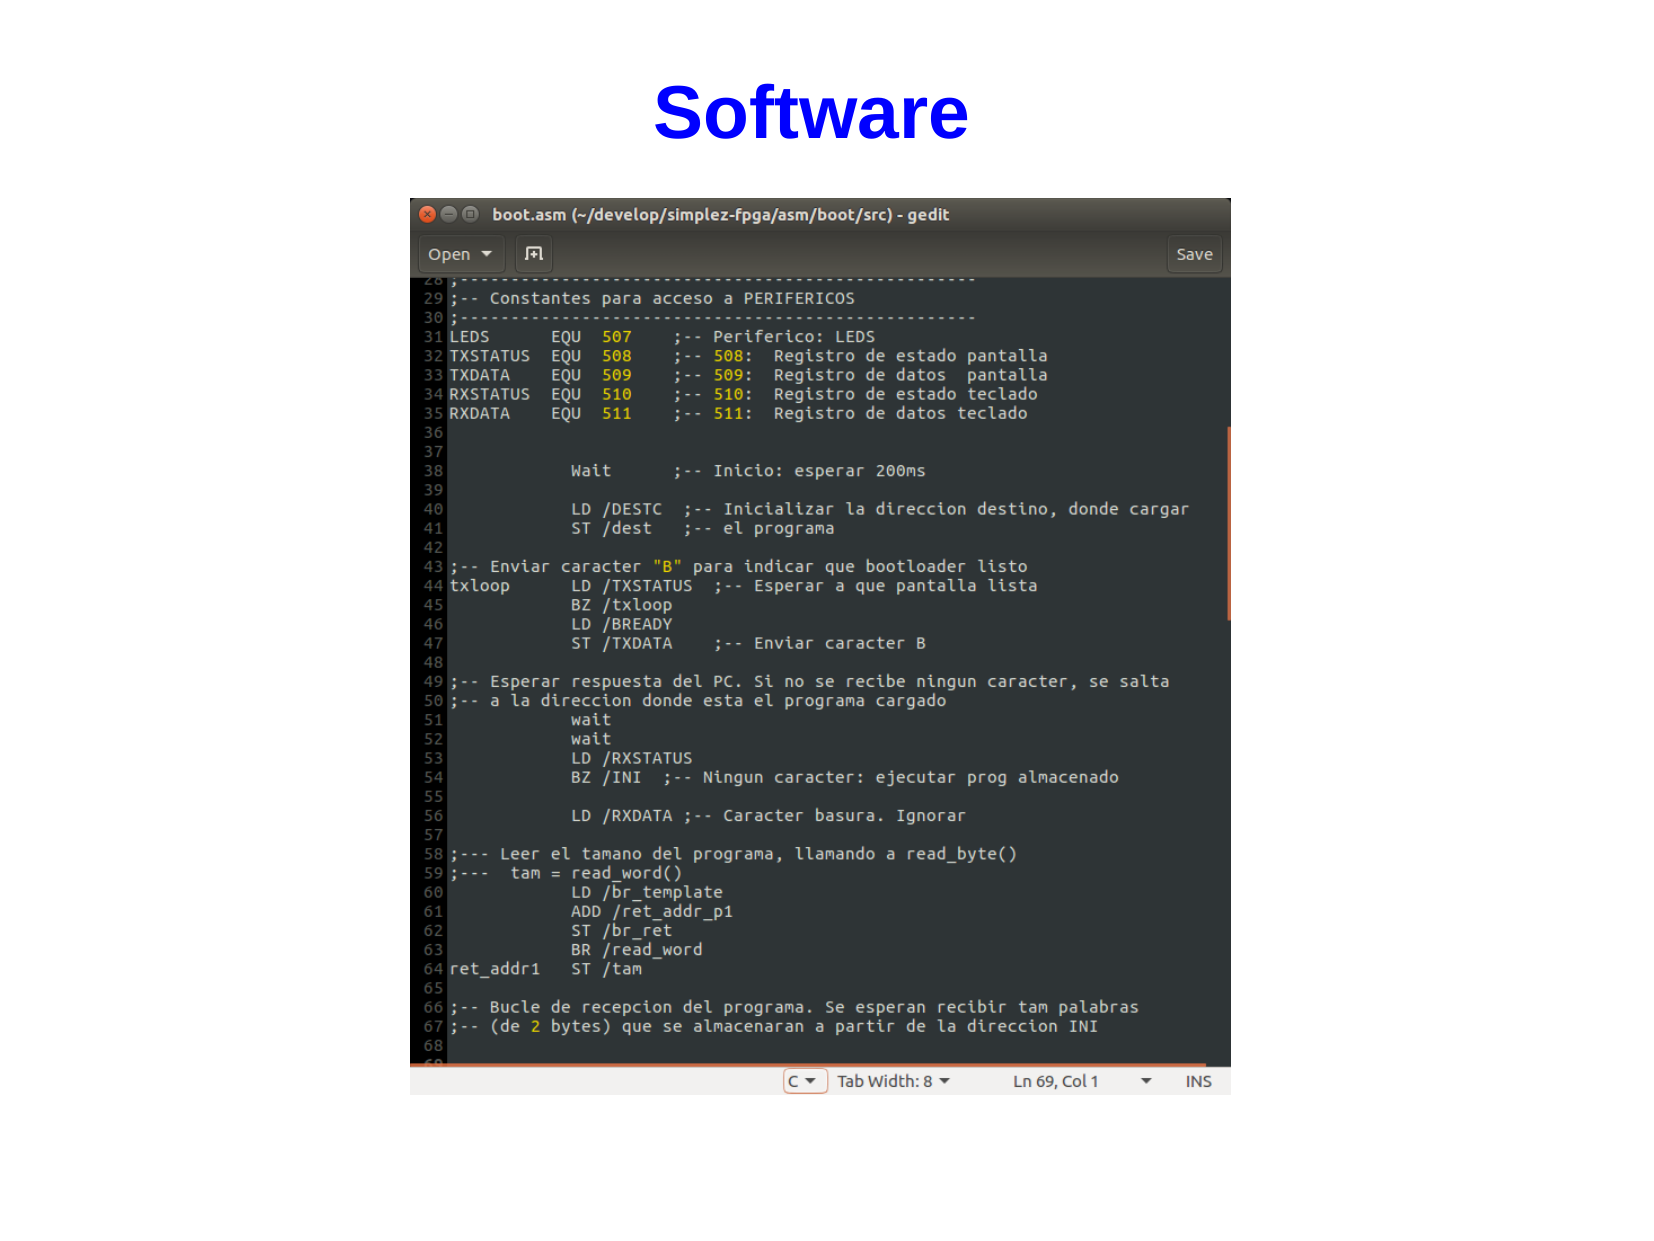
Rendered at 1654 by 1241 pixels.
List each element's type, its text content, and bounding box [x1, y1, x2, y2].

picture [410, 198, 1231, 1096]
text_box Software [64, 59, 1561, 166]
